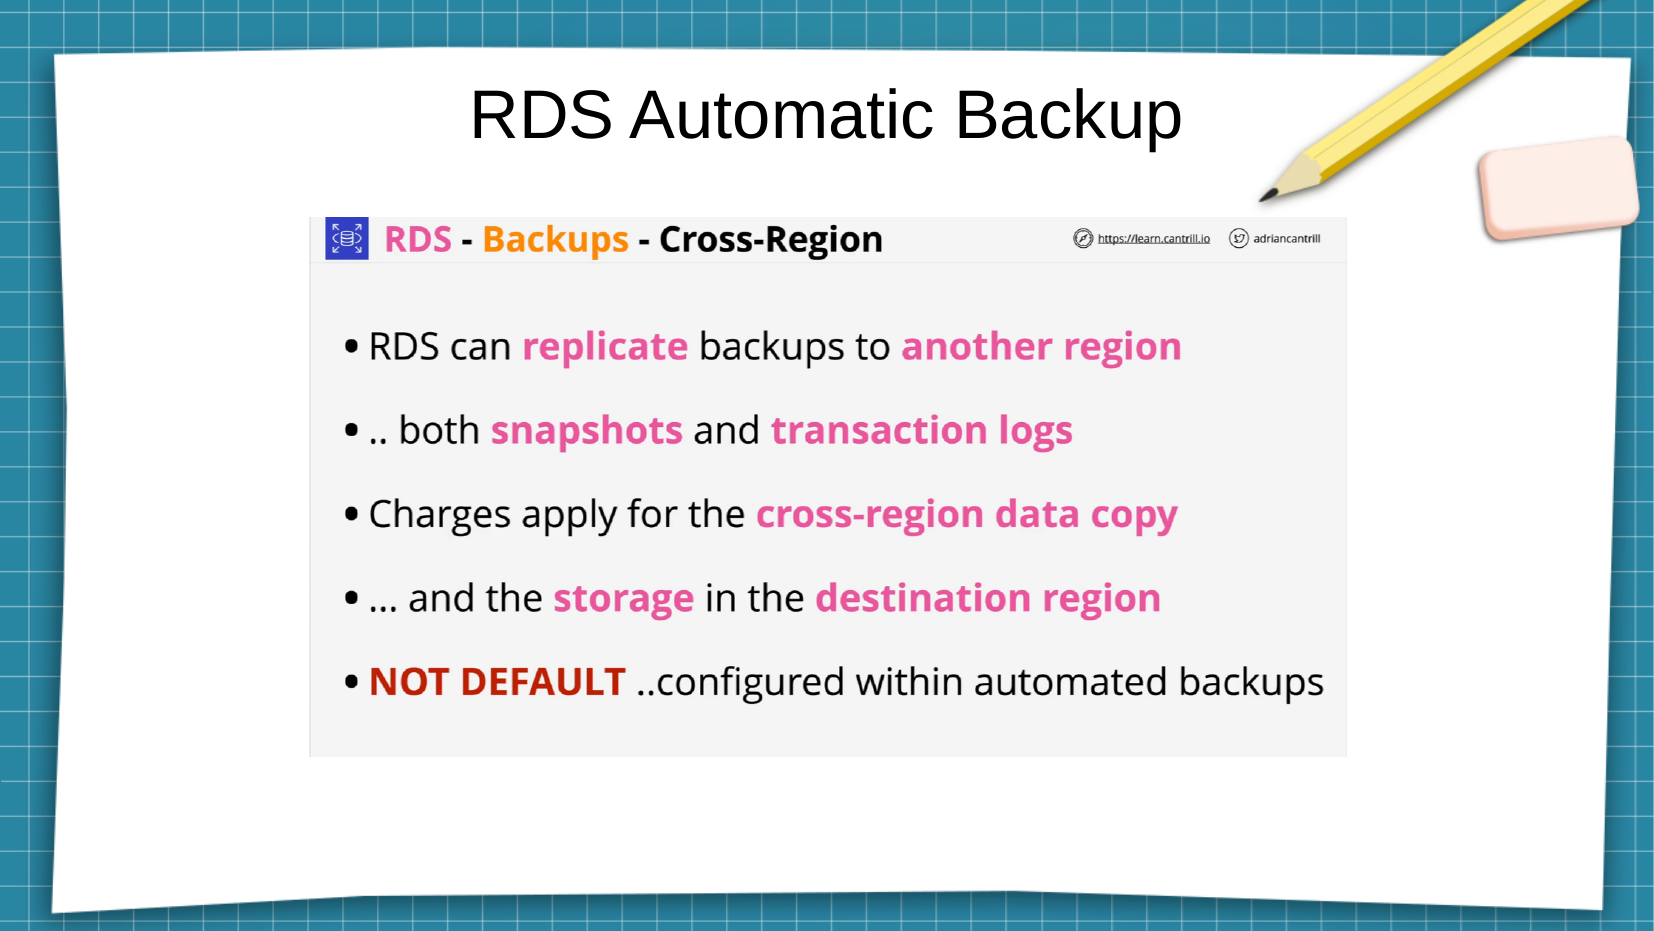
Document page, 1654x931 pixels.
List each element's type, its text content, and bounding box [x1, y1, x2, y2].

title RDS Automatic Backup [82, 37, 1571, 193]
picture [0, 0, 1654, 931]
